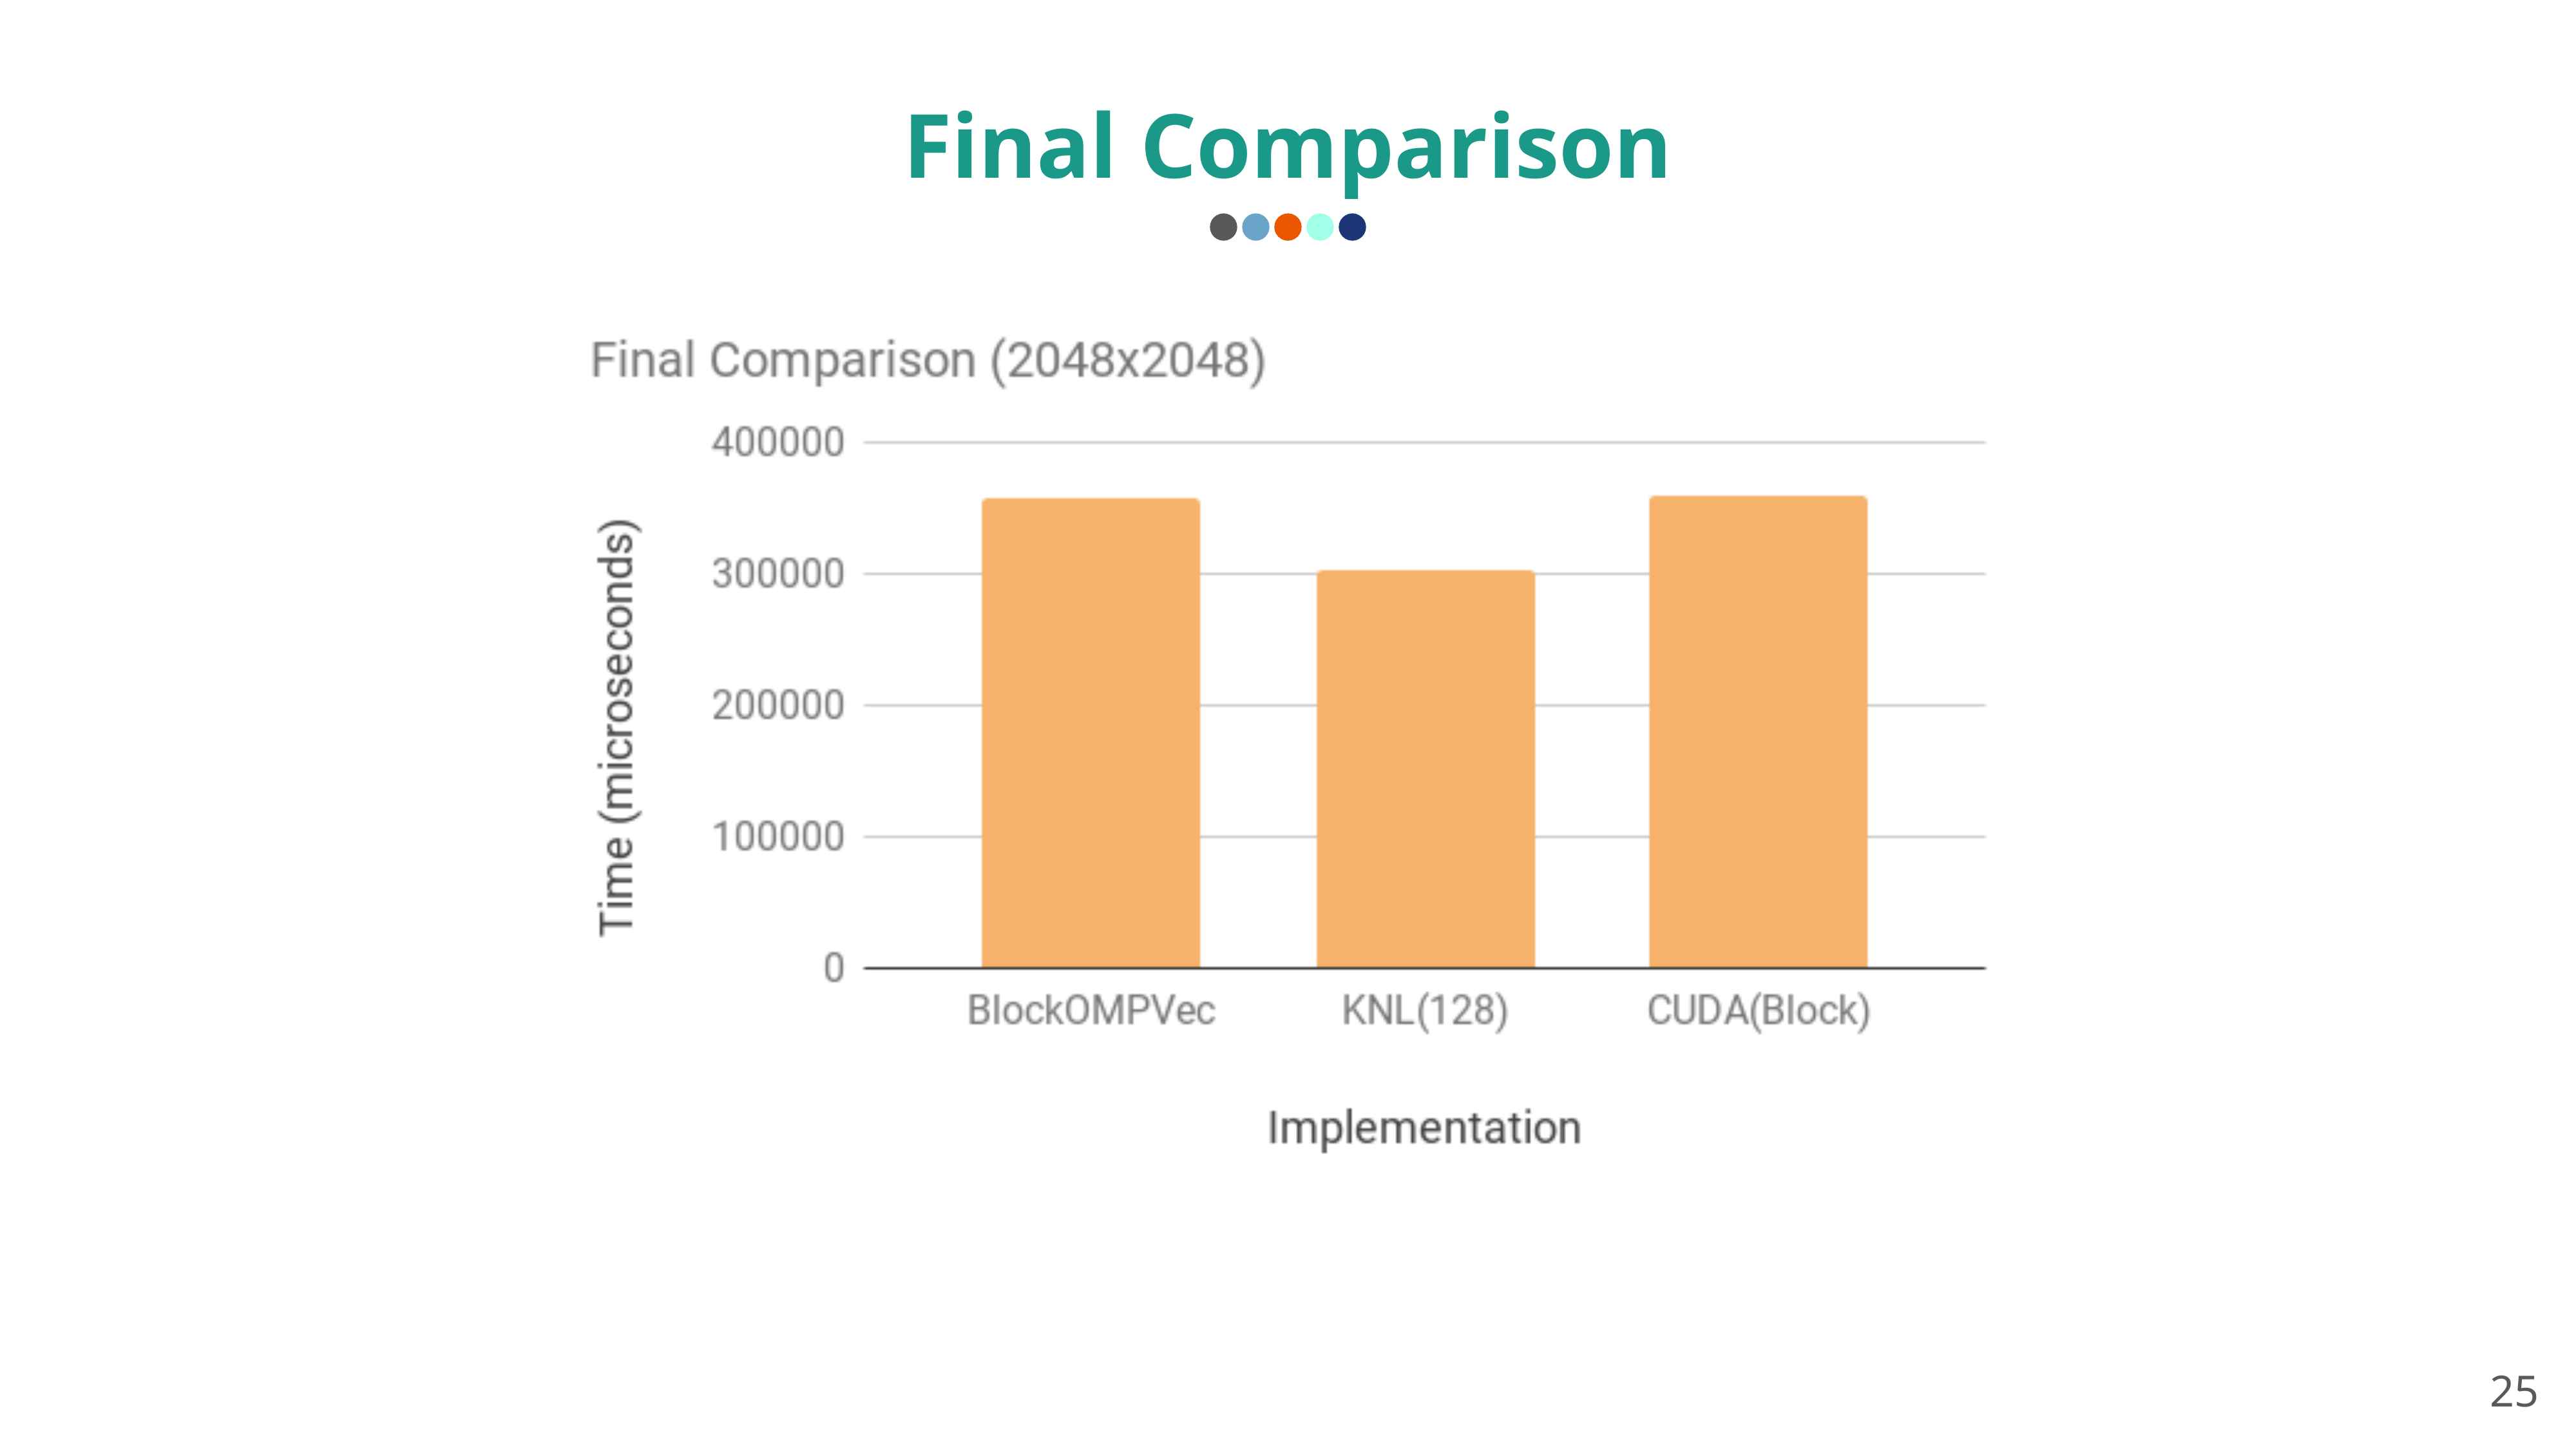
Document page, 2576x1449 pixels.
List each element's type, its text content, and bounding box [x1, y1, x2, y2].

picture [544, 283, 2032, 1204]
text_box Final Comparison [1358, 139, 1377, 168]
text_box [1242, 213, 1270, 241]
slide_number <number> [2410, 1338, 2566, 1449]
text_box [1339, 213, 1366, 241]
text_box [1210, 213, 1237, 241]
text_box Final Comparison [622, 89, 1954, 197]
text_box [1306, 213, 1334, 241]
text_box [1274, 213, 1302, 241]
